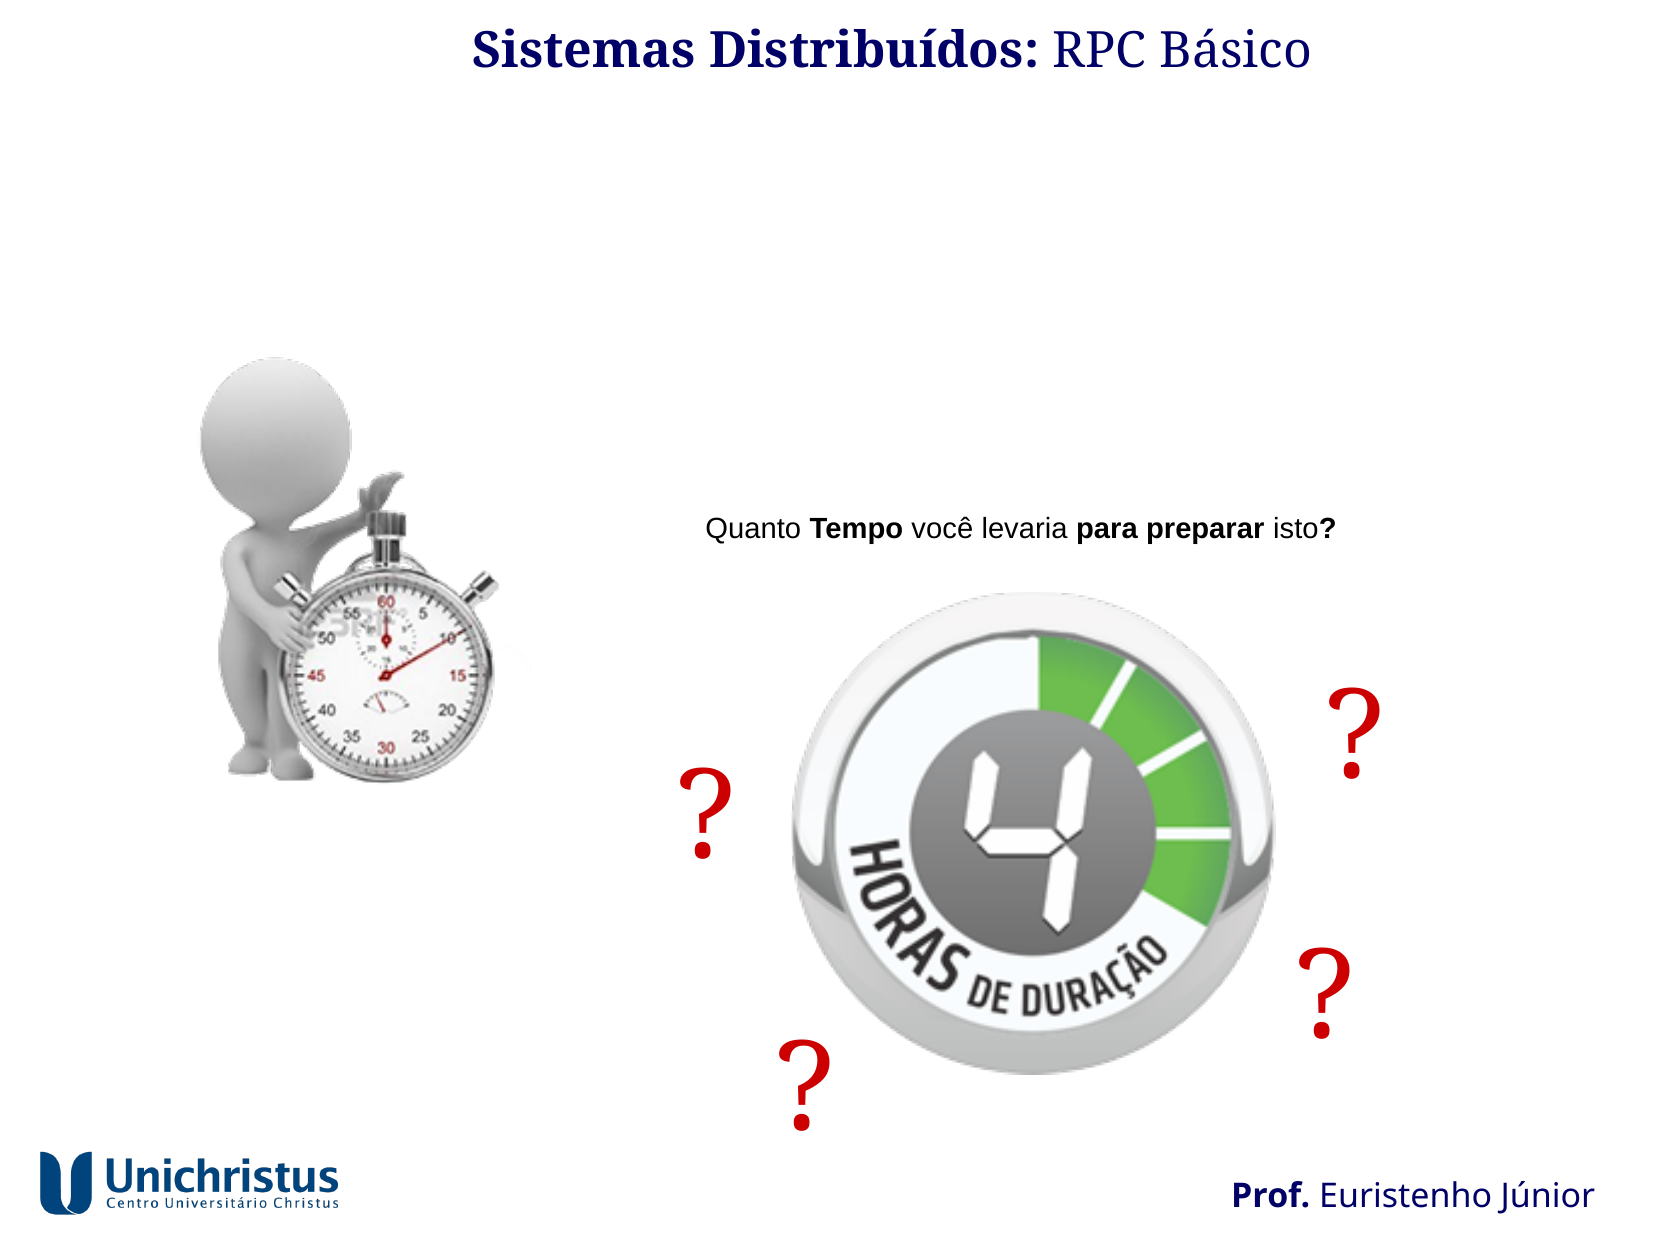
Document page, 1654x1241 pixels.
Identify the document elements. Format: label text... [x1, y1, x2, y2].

text_box ? [661, 717, 752, 891]
text_box ? [760, 988, 852, 1163]
text_box Prof. Euristenho Júnior [1216, 1163, 1654, 1224]
picture [139, 318, 567, 841]
picture [791, 592, 1276, 1075]
text_box ? [1280, 897, 1371, 1071]
text_box Quanto Tempo você levaria para preparar isto? [690, 347, 1595, 945]
picture [35, 1148, 343, 1217]
text_box Sistemas Distribuídos: RPC Básico [457, 6, 1349, 113]
text_box ? [1310, 637, 1402, 812]
